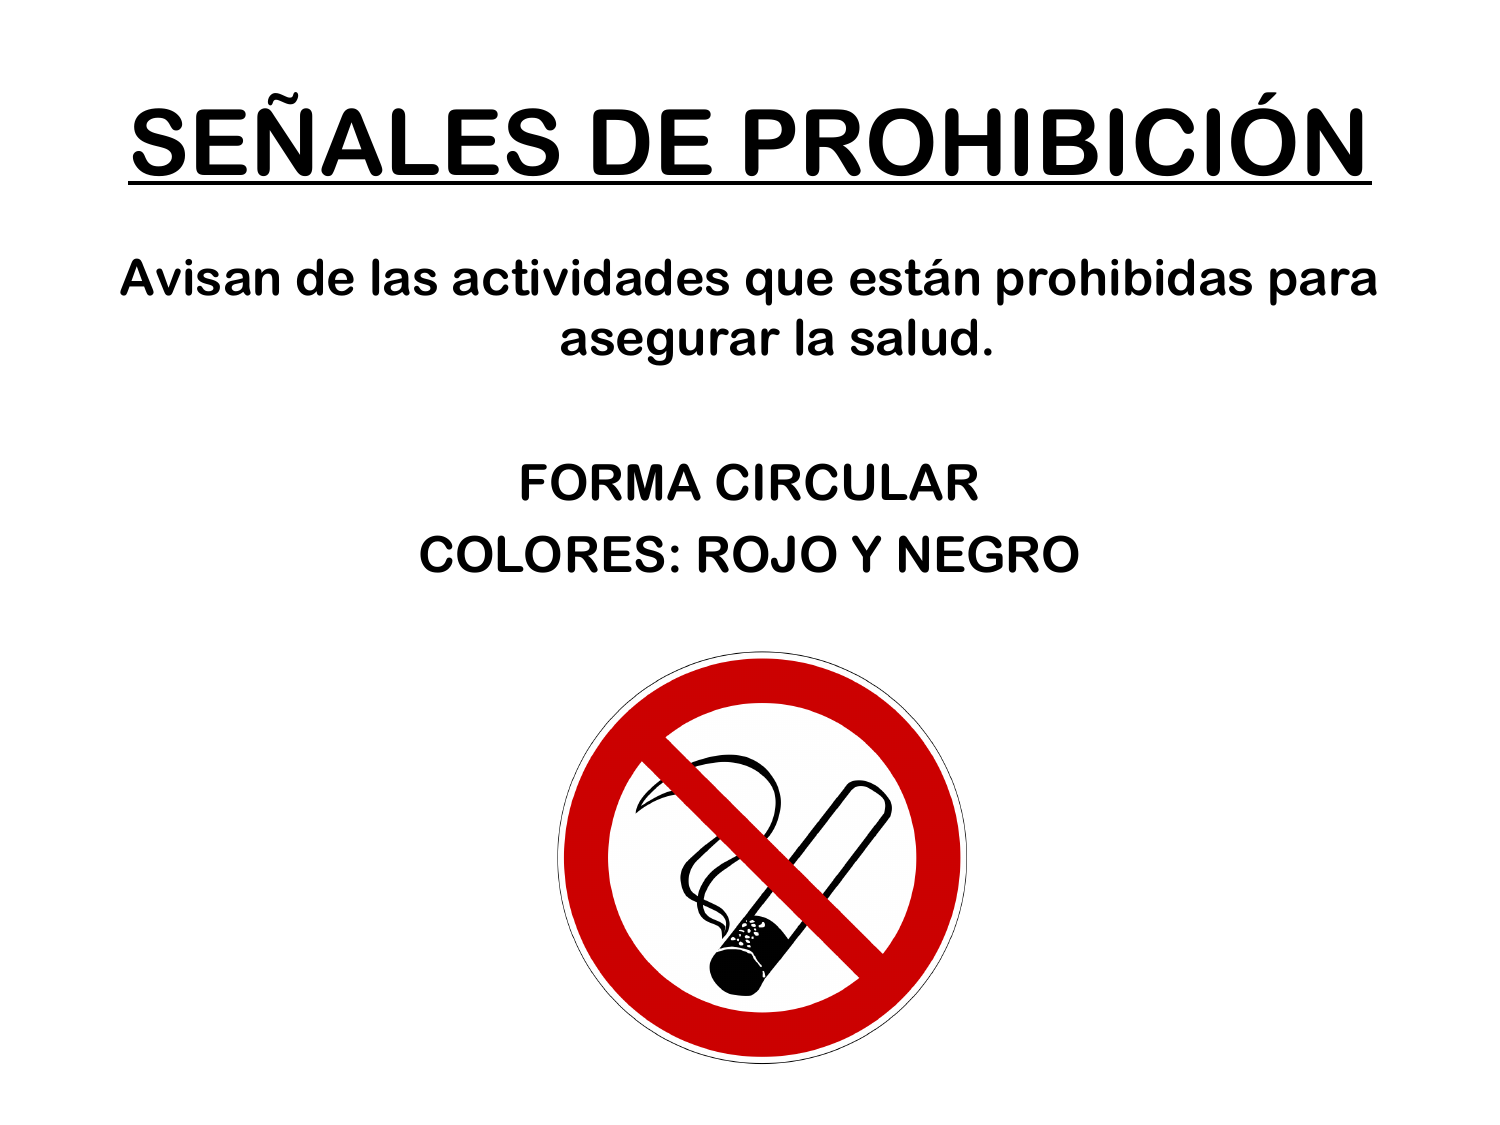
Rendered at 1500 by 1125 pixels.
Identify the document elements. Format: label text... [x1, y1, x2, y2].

title SEÑALES DE PROHIBICIÓN [75, 45, 1426, 233]
list Avisan de las actividades que están prohibidas para asegurar la salud. FORMA CIRCULAR COLORES: ROJO Y NEGRO [75, 237, 1426, 1075]
picture [555, 650, 969, 1065]
